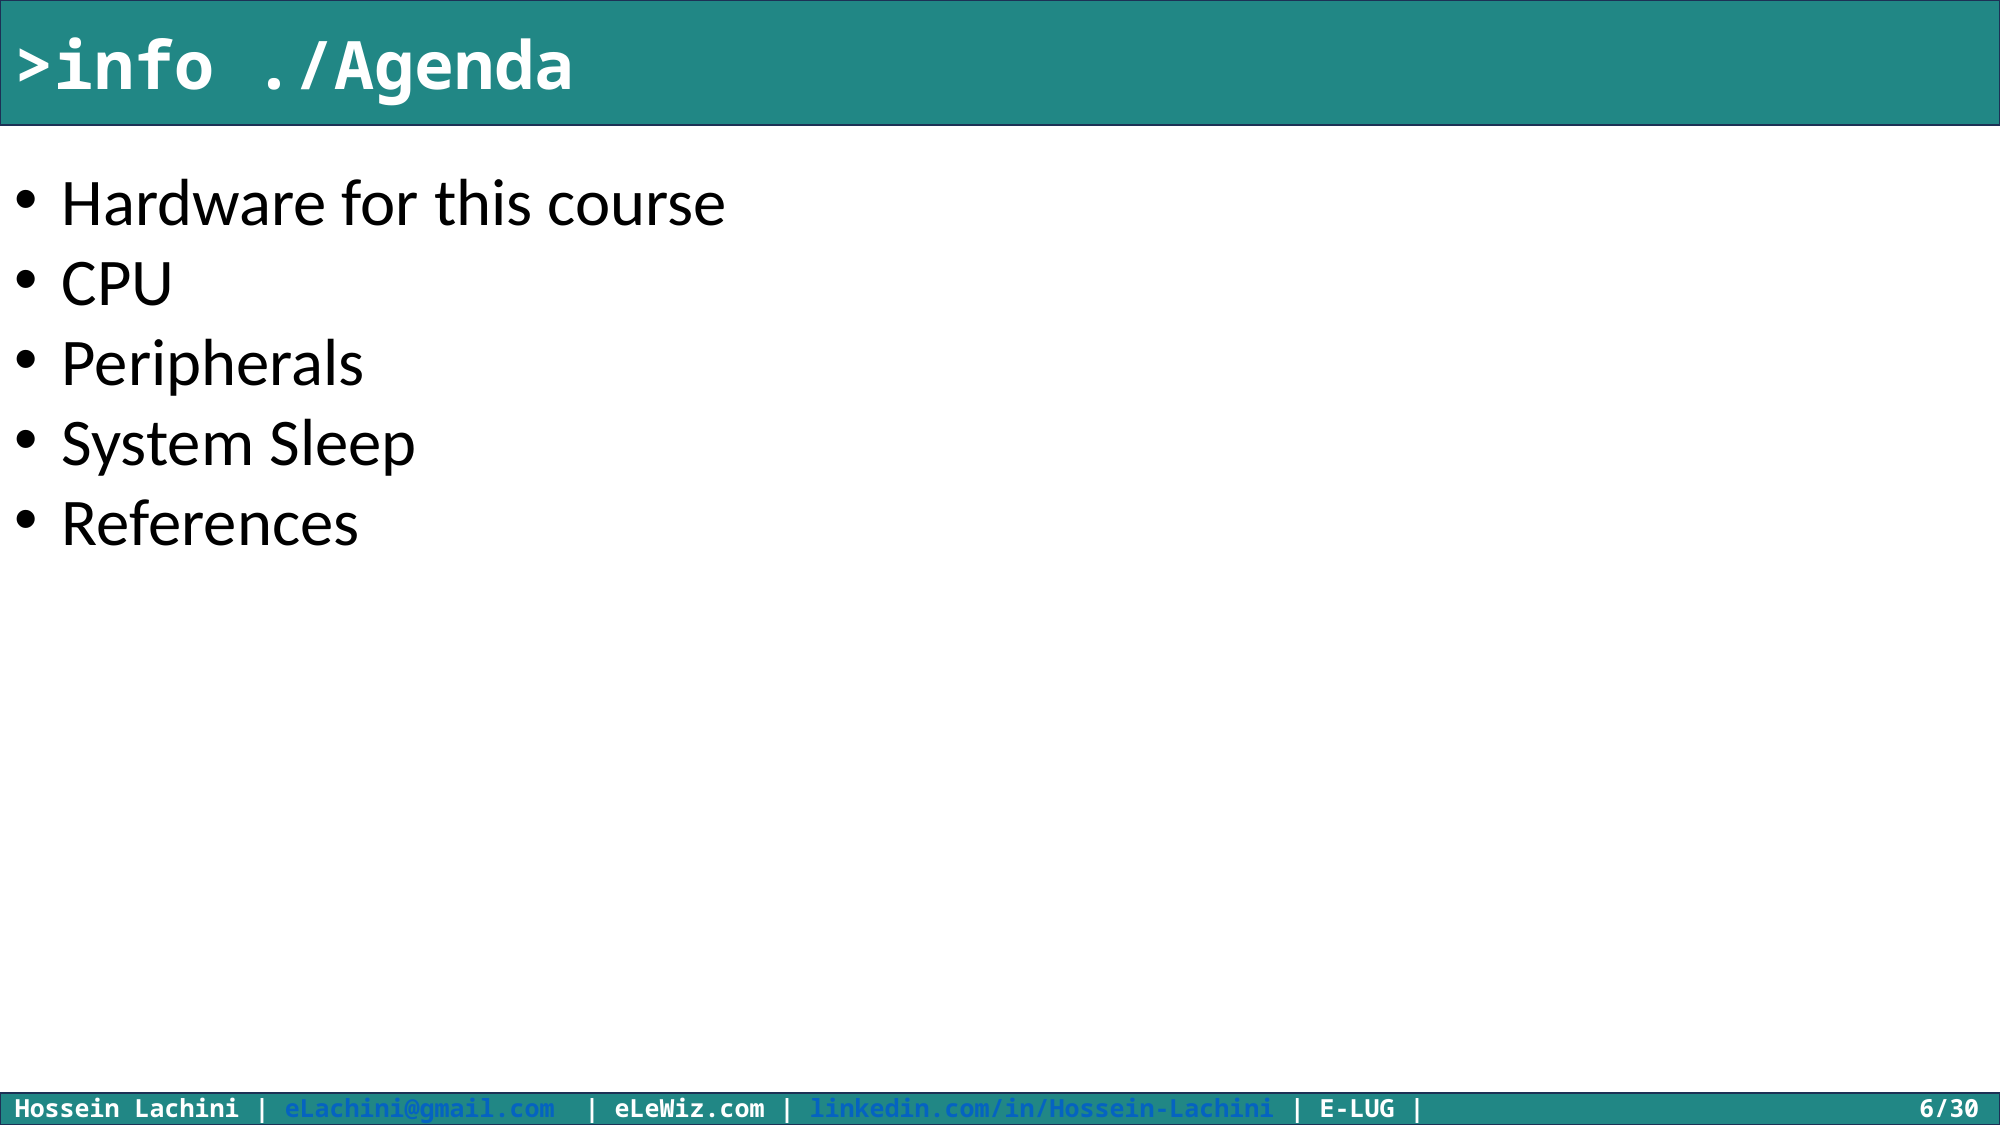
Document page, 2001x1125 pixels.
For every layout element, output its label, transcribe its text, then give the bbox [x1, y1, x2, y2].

text_box >info ./Agenda [0, 0, 2000, 125]
text_box Hossein Lachini | eLachini@gmail.com | eLeWiz.com | linkedin.com/in/Hossein-Lachini | E-LUG | 6/30 [0, 1093, 2000, 1125]
text_box Hardware for this course CPU Peripherals System Sleep References [0, 151, 2000, 566]
